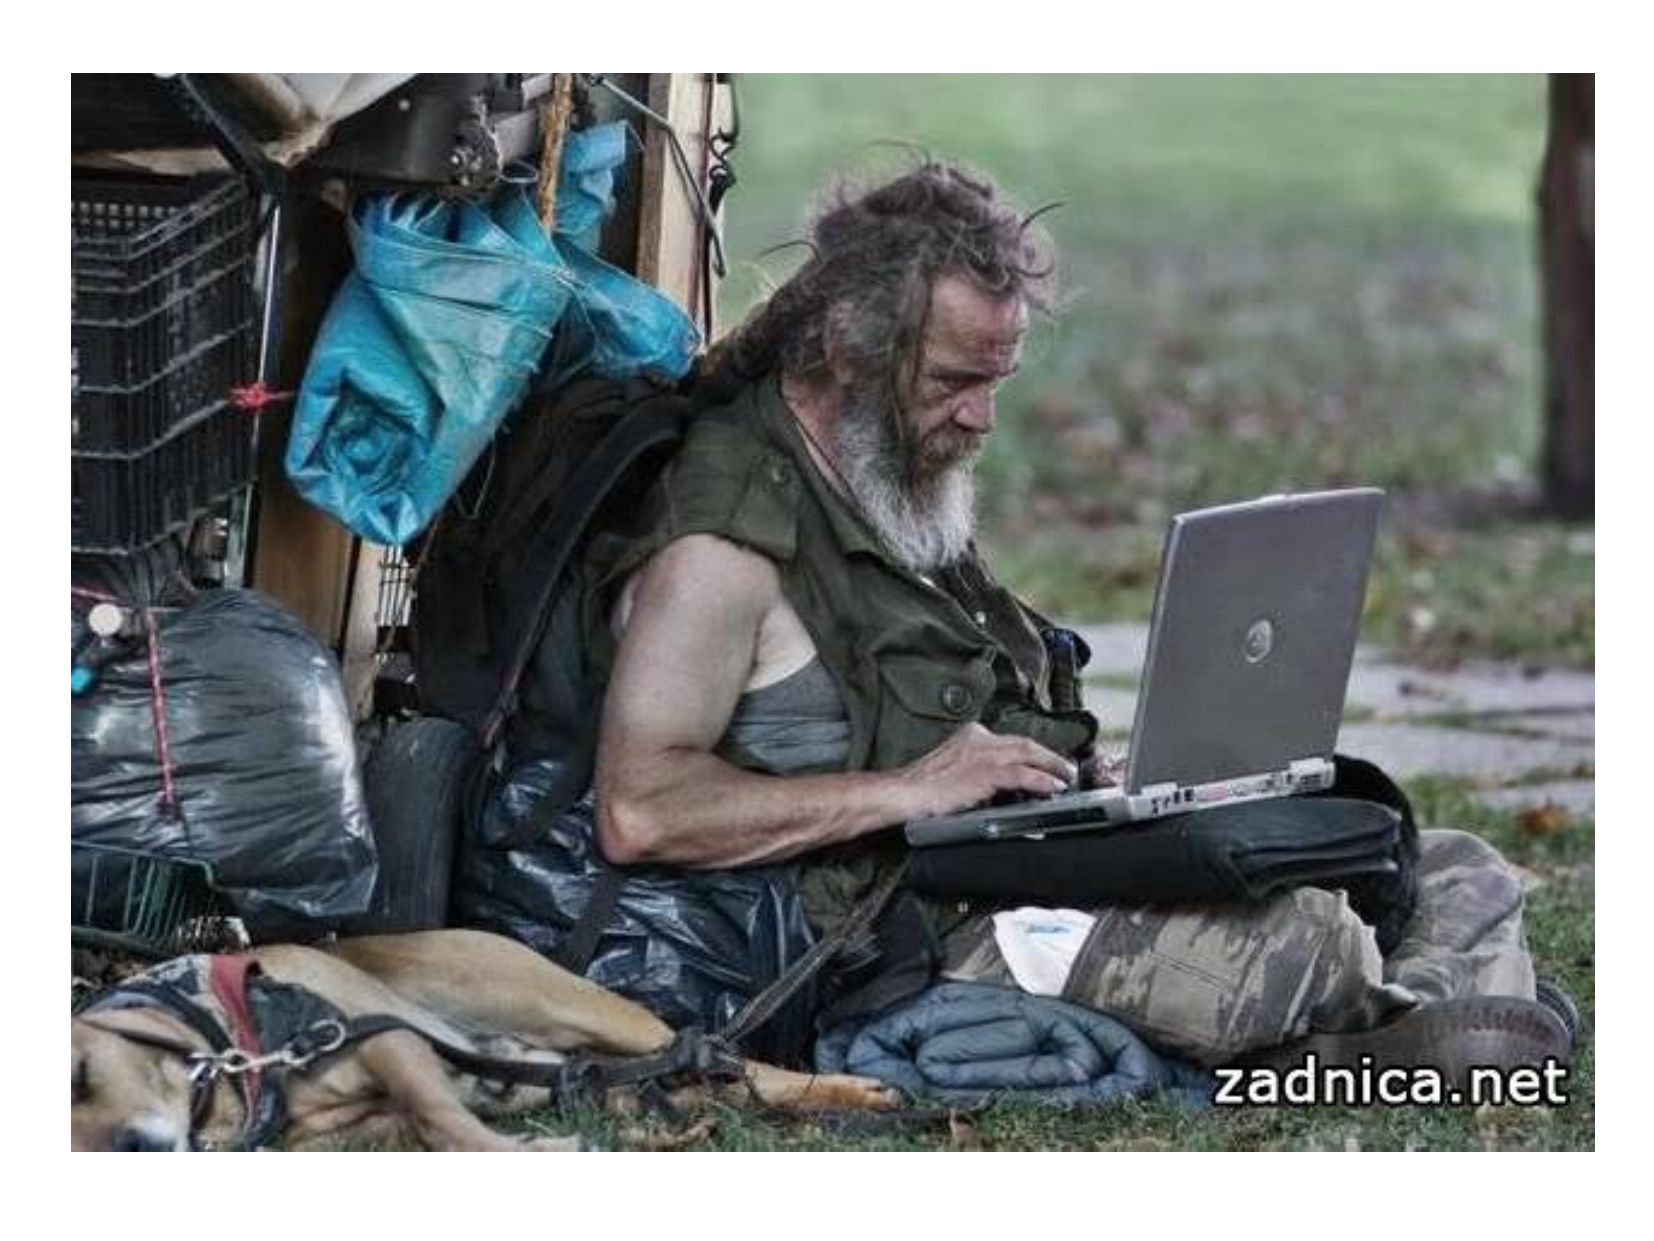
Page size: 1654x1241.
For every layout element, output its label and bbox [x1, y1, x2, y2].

picture [71, 73, 1595, 1152]
